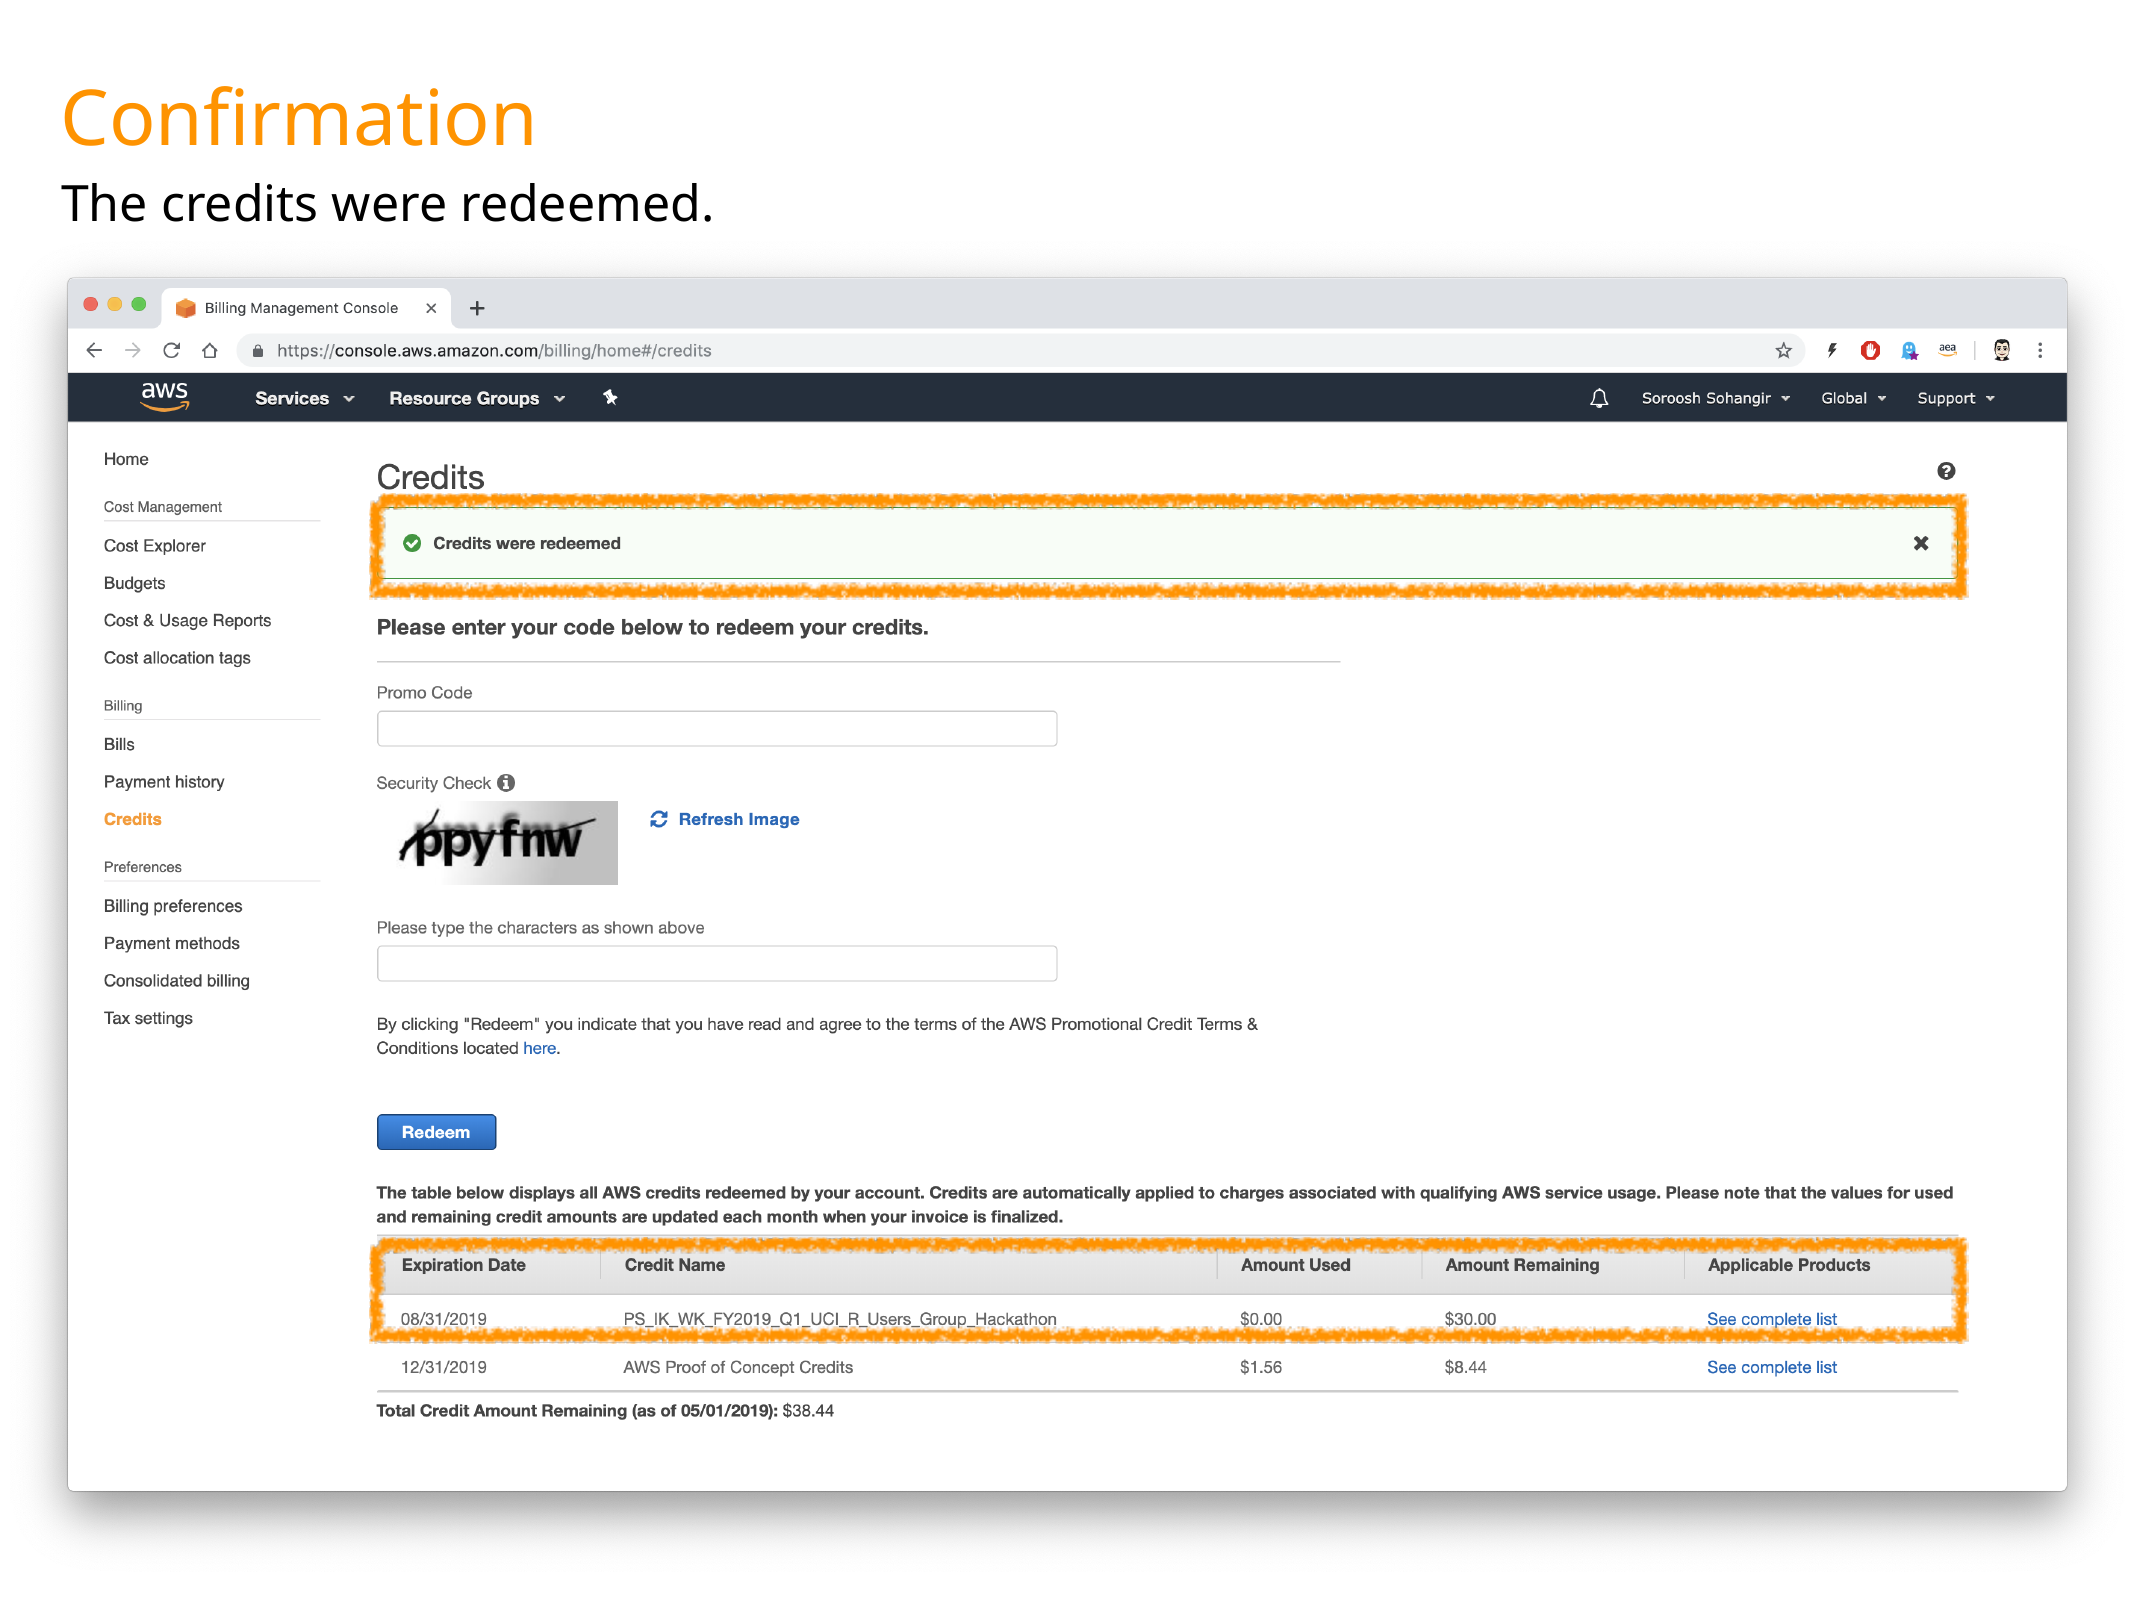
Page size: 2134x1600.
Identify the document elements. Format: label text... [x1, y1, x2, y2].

picture [0, 232, 2134, 1580]
text_box Confirmation [52, 59, 547, 162]
text_box The credits were redeemed. [52, 162, 724, 232]
